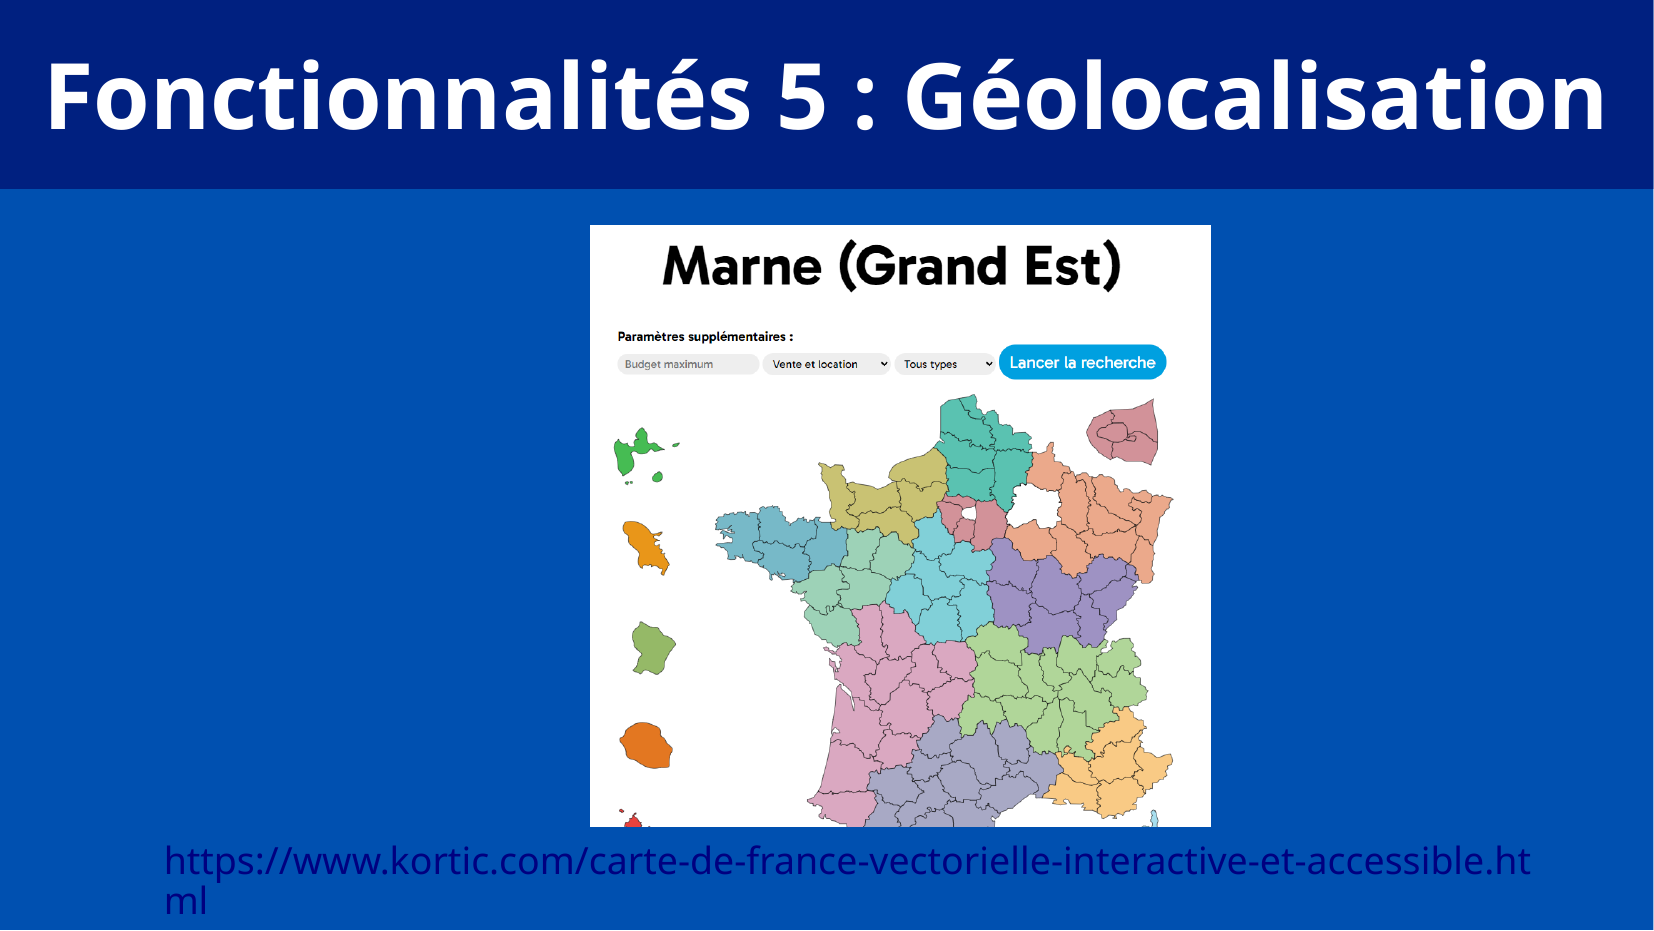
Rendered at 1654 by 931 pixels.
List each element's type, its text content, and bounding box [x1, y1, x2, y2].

picture [590, 225, 1211, 826]
title Fonctionnalités 5 : Géolocalisation [0, 0, 1654, 189]
text_box https://www.kortic.com/carte-de-france-vectorielle-interactive-et-accessible.html [148, 826, 1565, 887]
